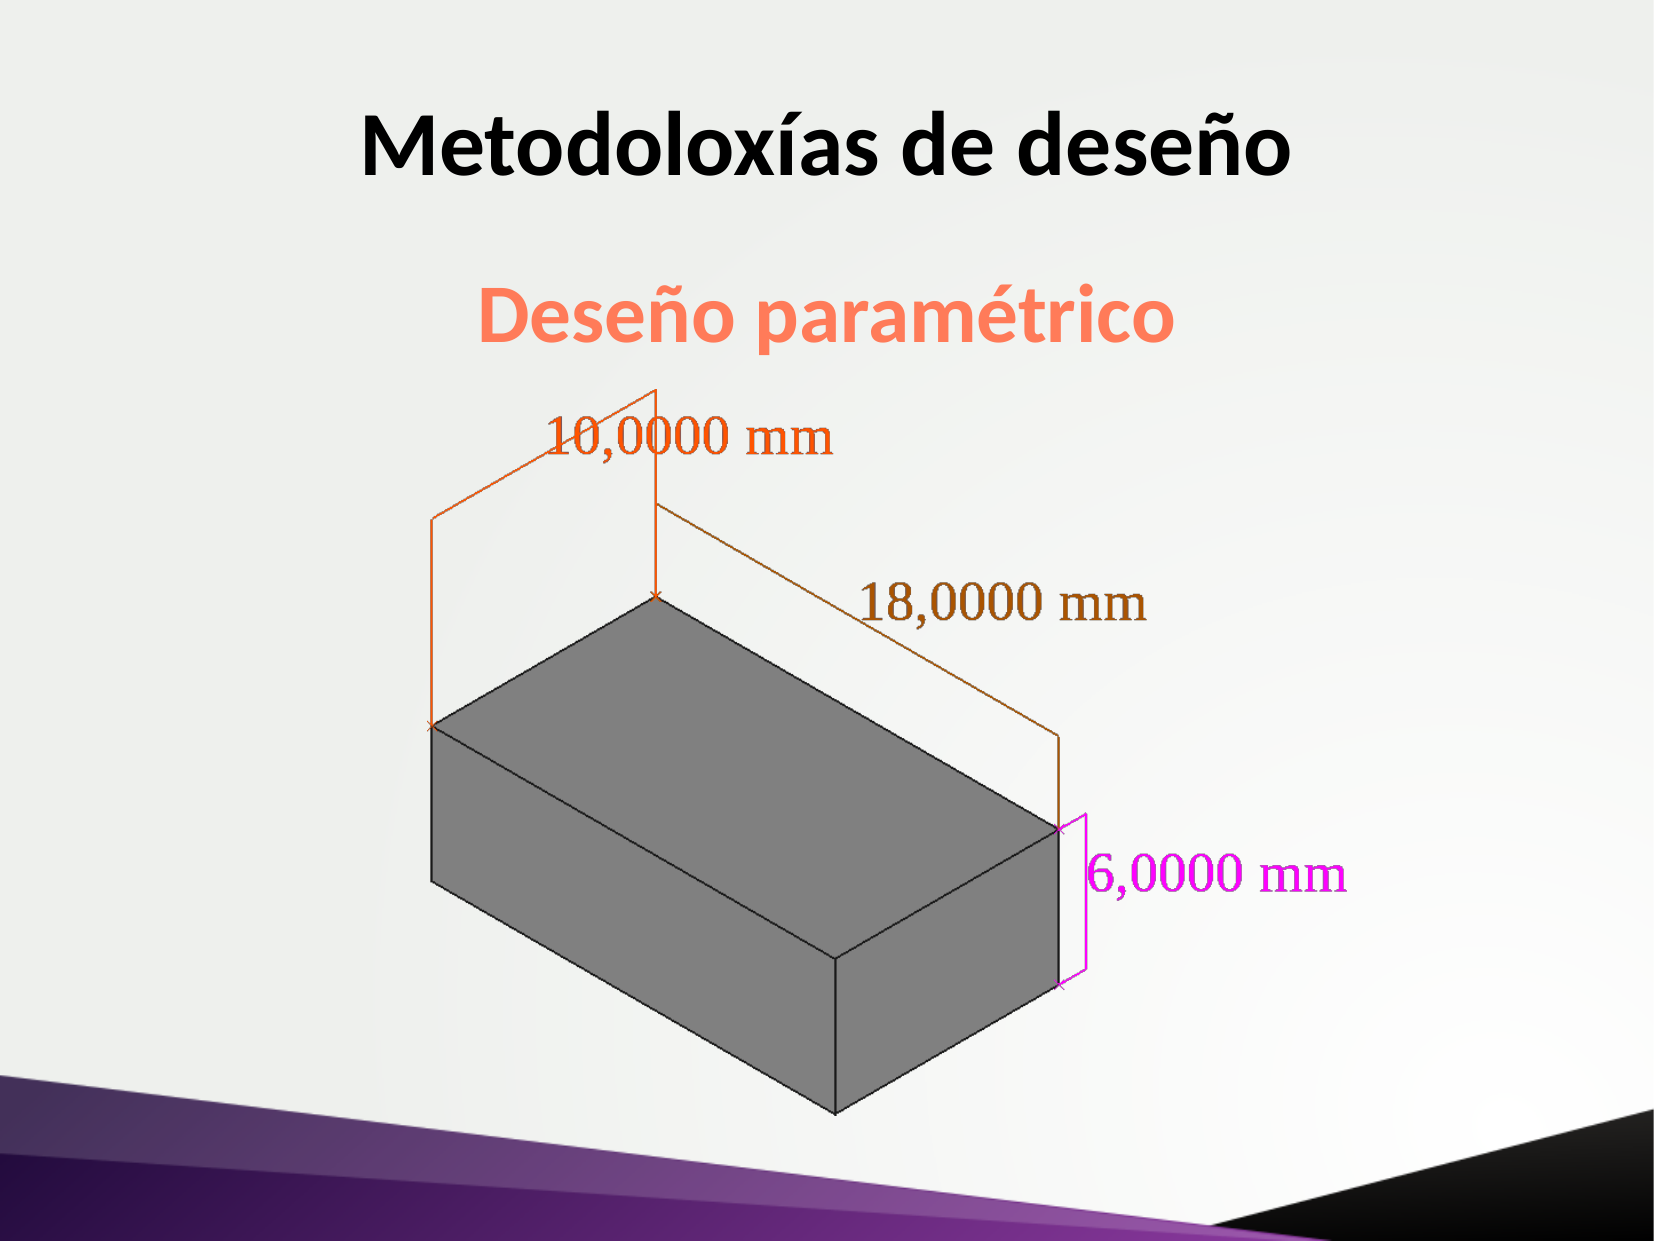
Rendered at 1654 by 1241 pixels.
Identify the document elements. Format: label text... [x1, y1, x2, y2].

title Metodoloxías de deseño [70, 45, 1583, 240]
picture [0, 0, 1654, 1241]
title Deseño paramétrico [70, 240, 1583, 402]
